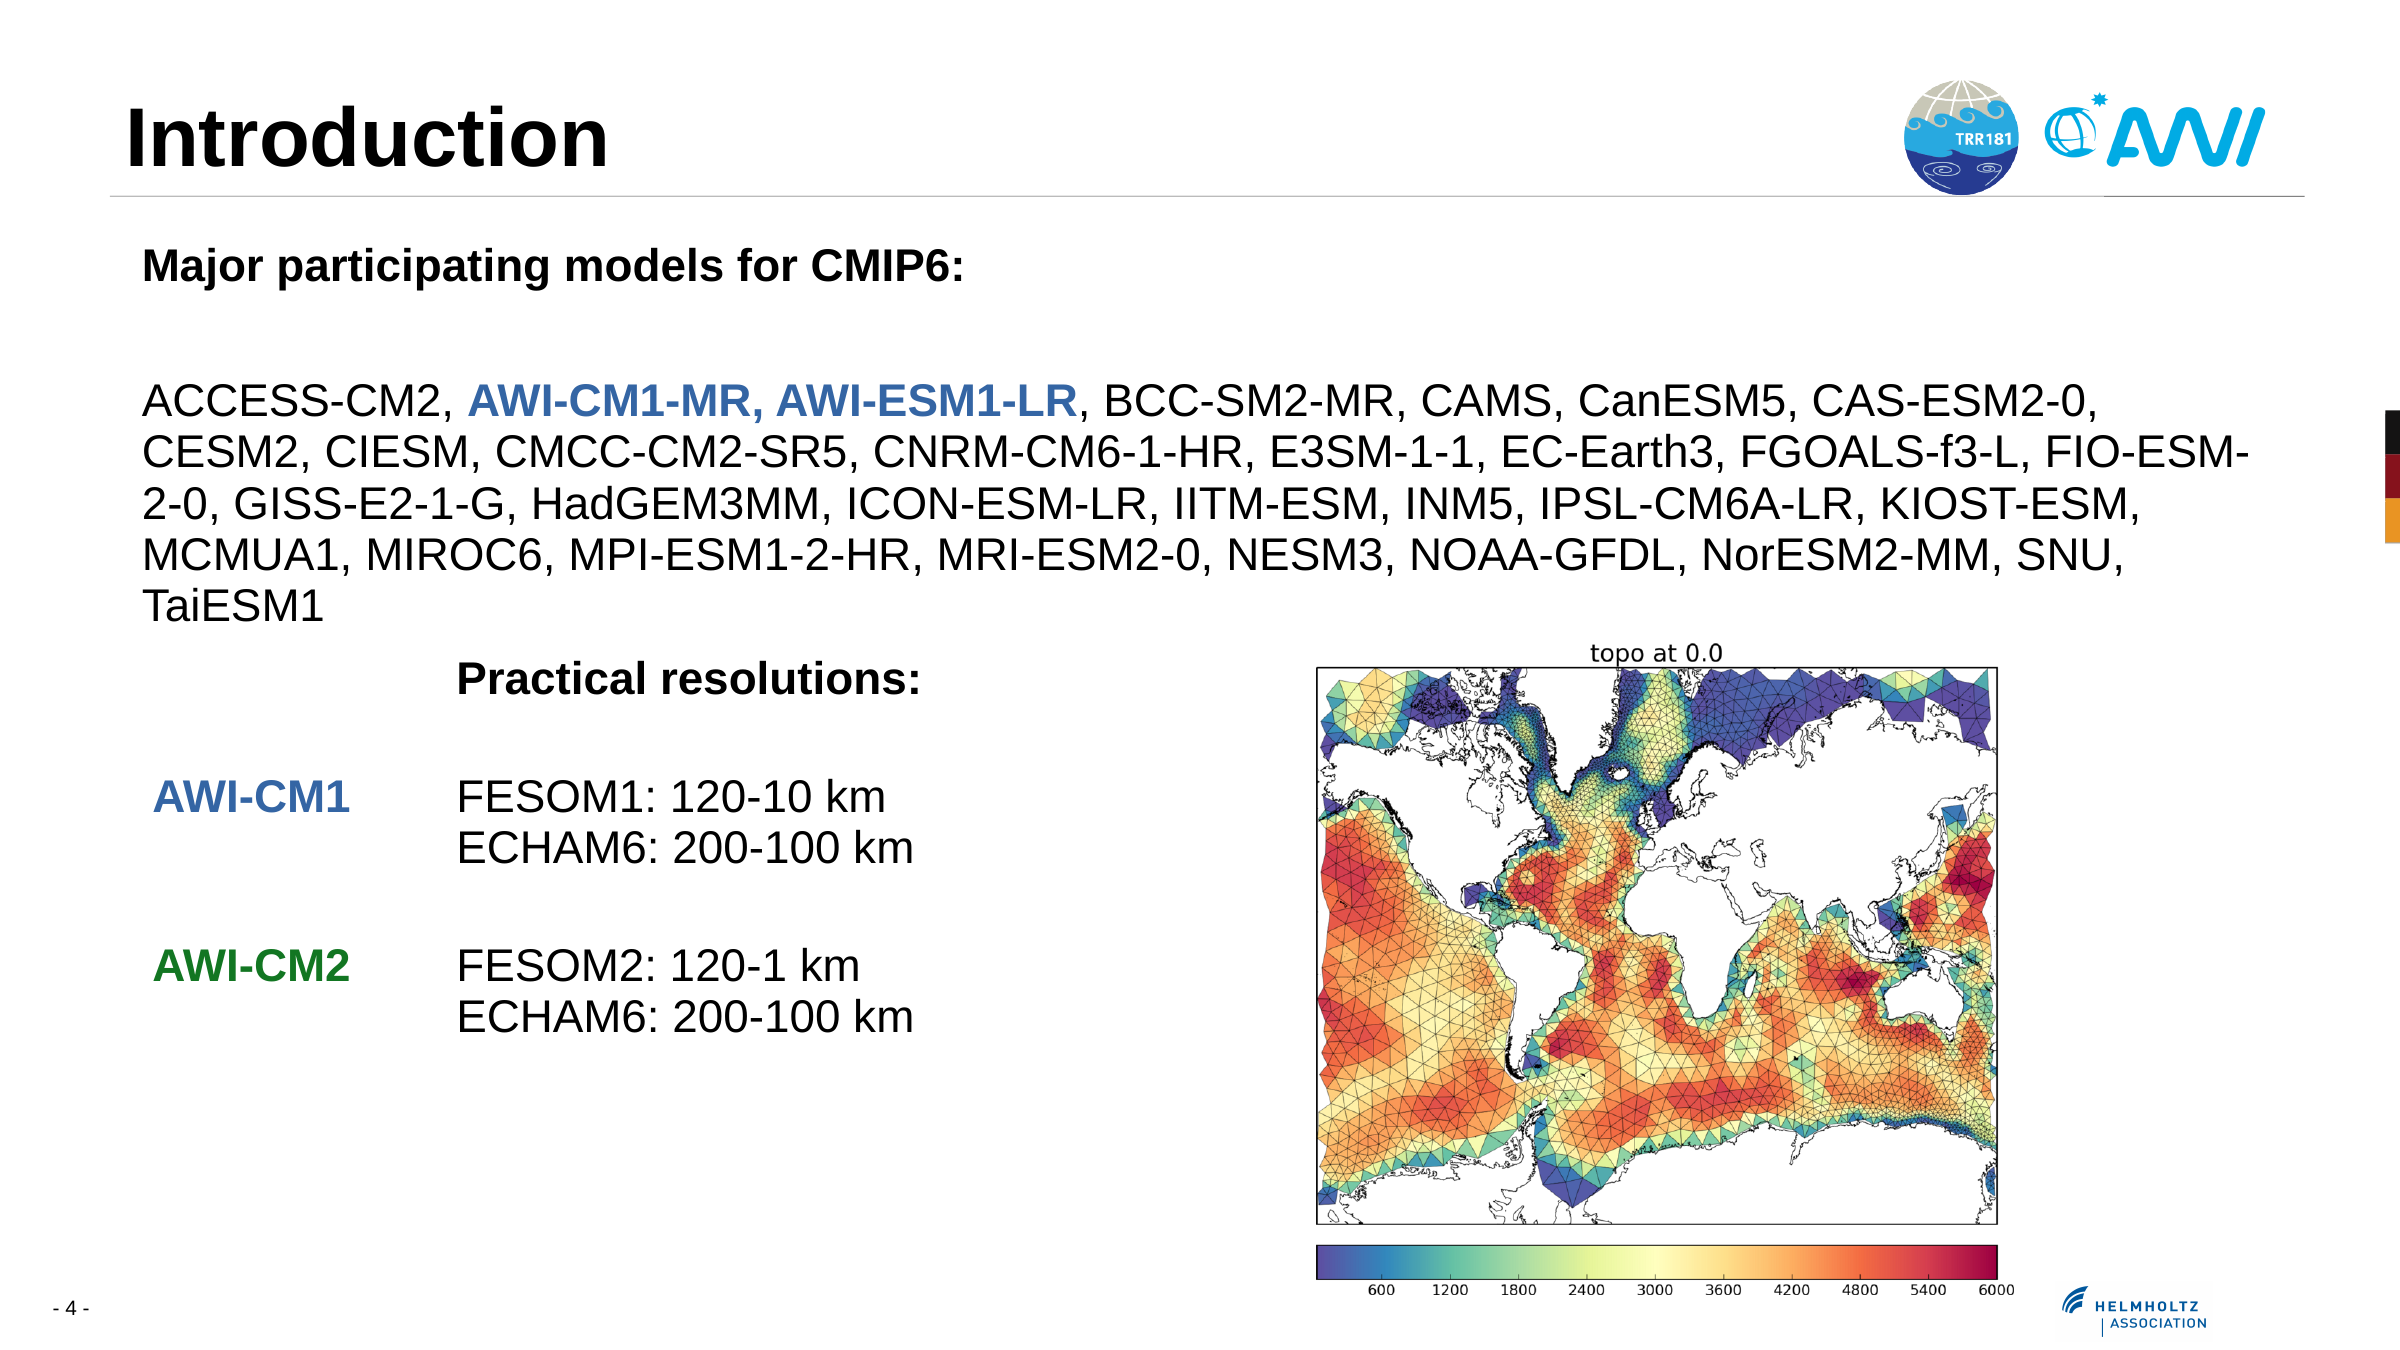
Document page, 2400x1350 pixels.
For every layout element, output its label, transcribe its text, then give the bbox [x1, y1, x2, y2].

text_box Introduction [110, 75, 2297, 195]
table_cell FESOM1: 120-10 km ECHAM6: 200-100 km [443, 764, 1287, 932]
text_box Major participating models for CMIP6: ACCESS-CM2, AWI-CM1-MR, AWI-ESM1-LR, BCC-SM2-MR, CAMS, CanESM5, CAS-ESM2-0, CESM2, CIESM, CMCC-CM2-SR5, CNRM-CM6-1-HR, E3SM-1-1, EC-Earth3, FGOALS-f3-L, FIO-ESM-2-0, GISS-E2-1-G, HadGEM3MM, ICON-ESM-LR, IITM-ESM, INM5, IPSL-CM6A-LR, KIOST-ESM, MCMUA1, MIROC6, MPI-ESM1-2-HR, MRI-ESM2-0, NESM3, NOAA-GFDL, NorESM2-MM, SNU, TaiESM1 [127, 232, 2273, 1187]
table_cell AWI-CM2 [139, 933, 442, 1101]
picture [1316, 643, 2014, 1295]
table_cell [443, 1102, 1287, 1219]
table_header Practical resolutions: [443, 646, 1287, 763]
table_cell [139, 1102, 442, 1219]
table_cell FESOM2: 120-1 km ECHAM6: 200-100 km [443, 933, 1287, 1101]
picture [2055, 1281, 2213, 1342]
table_cell AWI-CM1 [139, 764, 442, 932]
table_header [139, 646, 442, 763]
